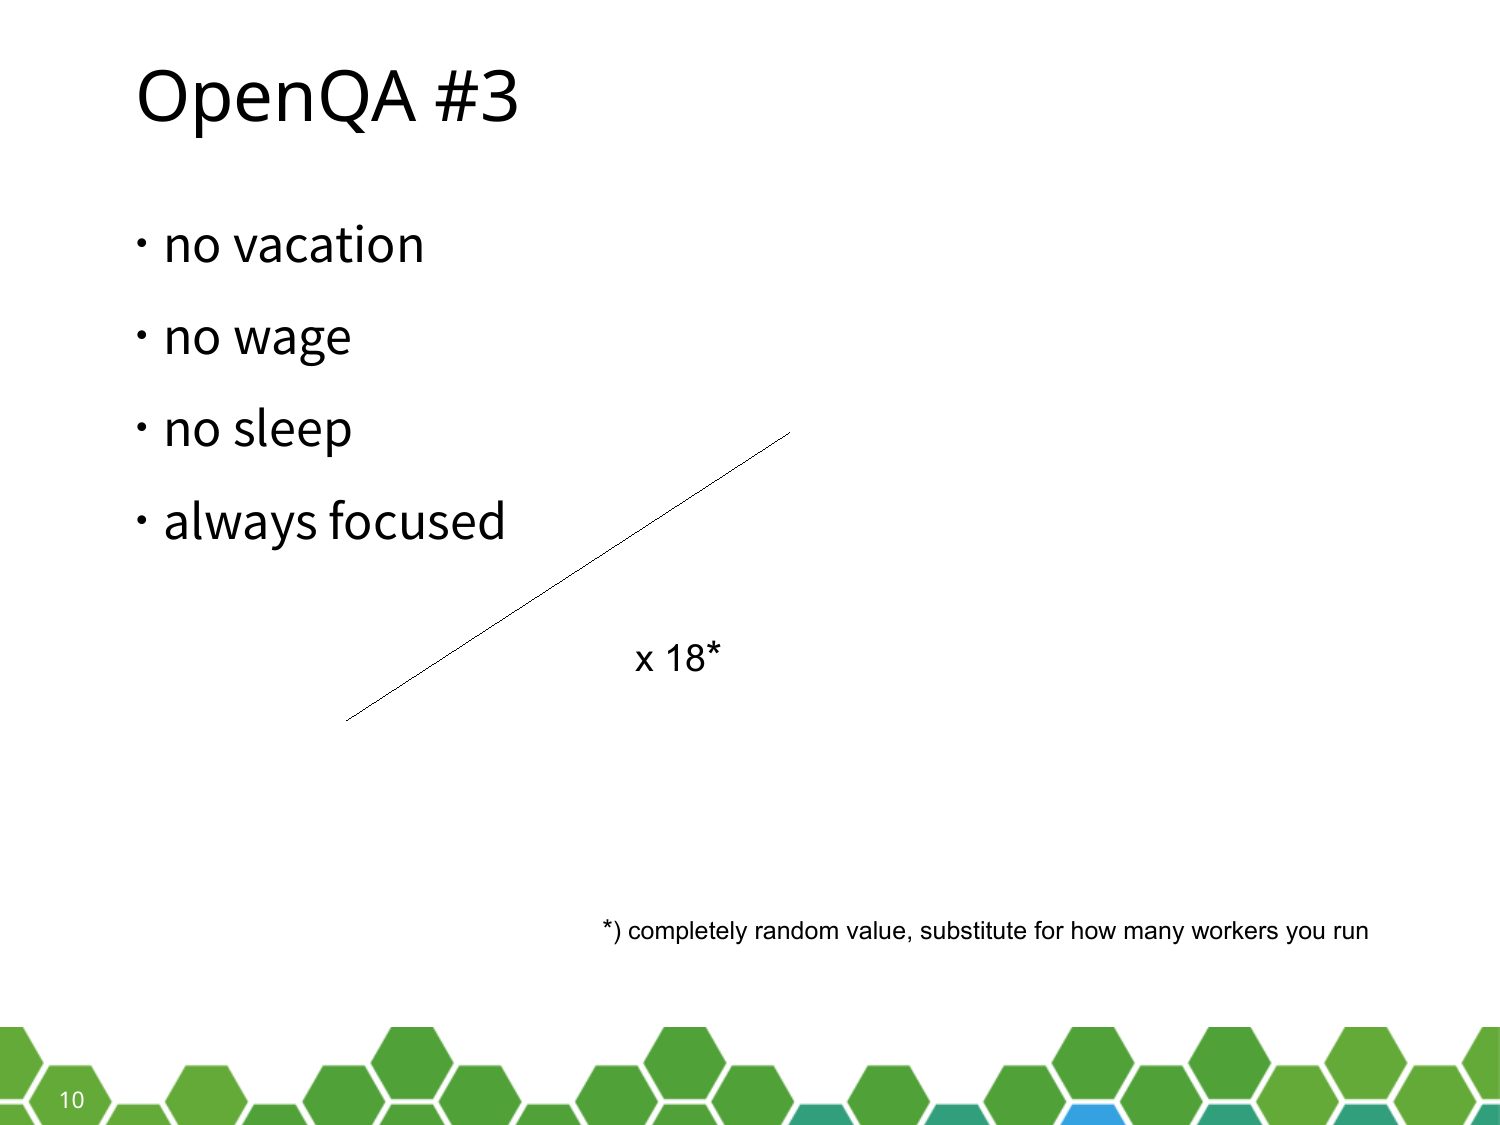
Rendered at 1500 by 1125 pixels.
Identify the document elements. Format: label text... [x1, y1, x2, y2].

title OpenQA #3 [135, 12, 1372, 175]
text_box *) completely random value, substitute for how many workers you run [587, 907, 1426, 1007]
list no vacation no wage no sleep always focused [135, 209, 1301, 862]
picture [0, 1027, 1500, 1125]
text_box x 18* [620, 626, 1080, 688]
